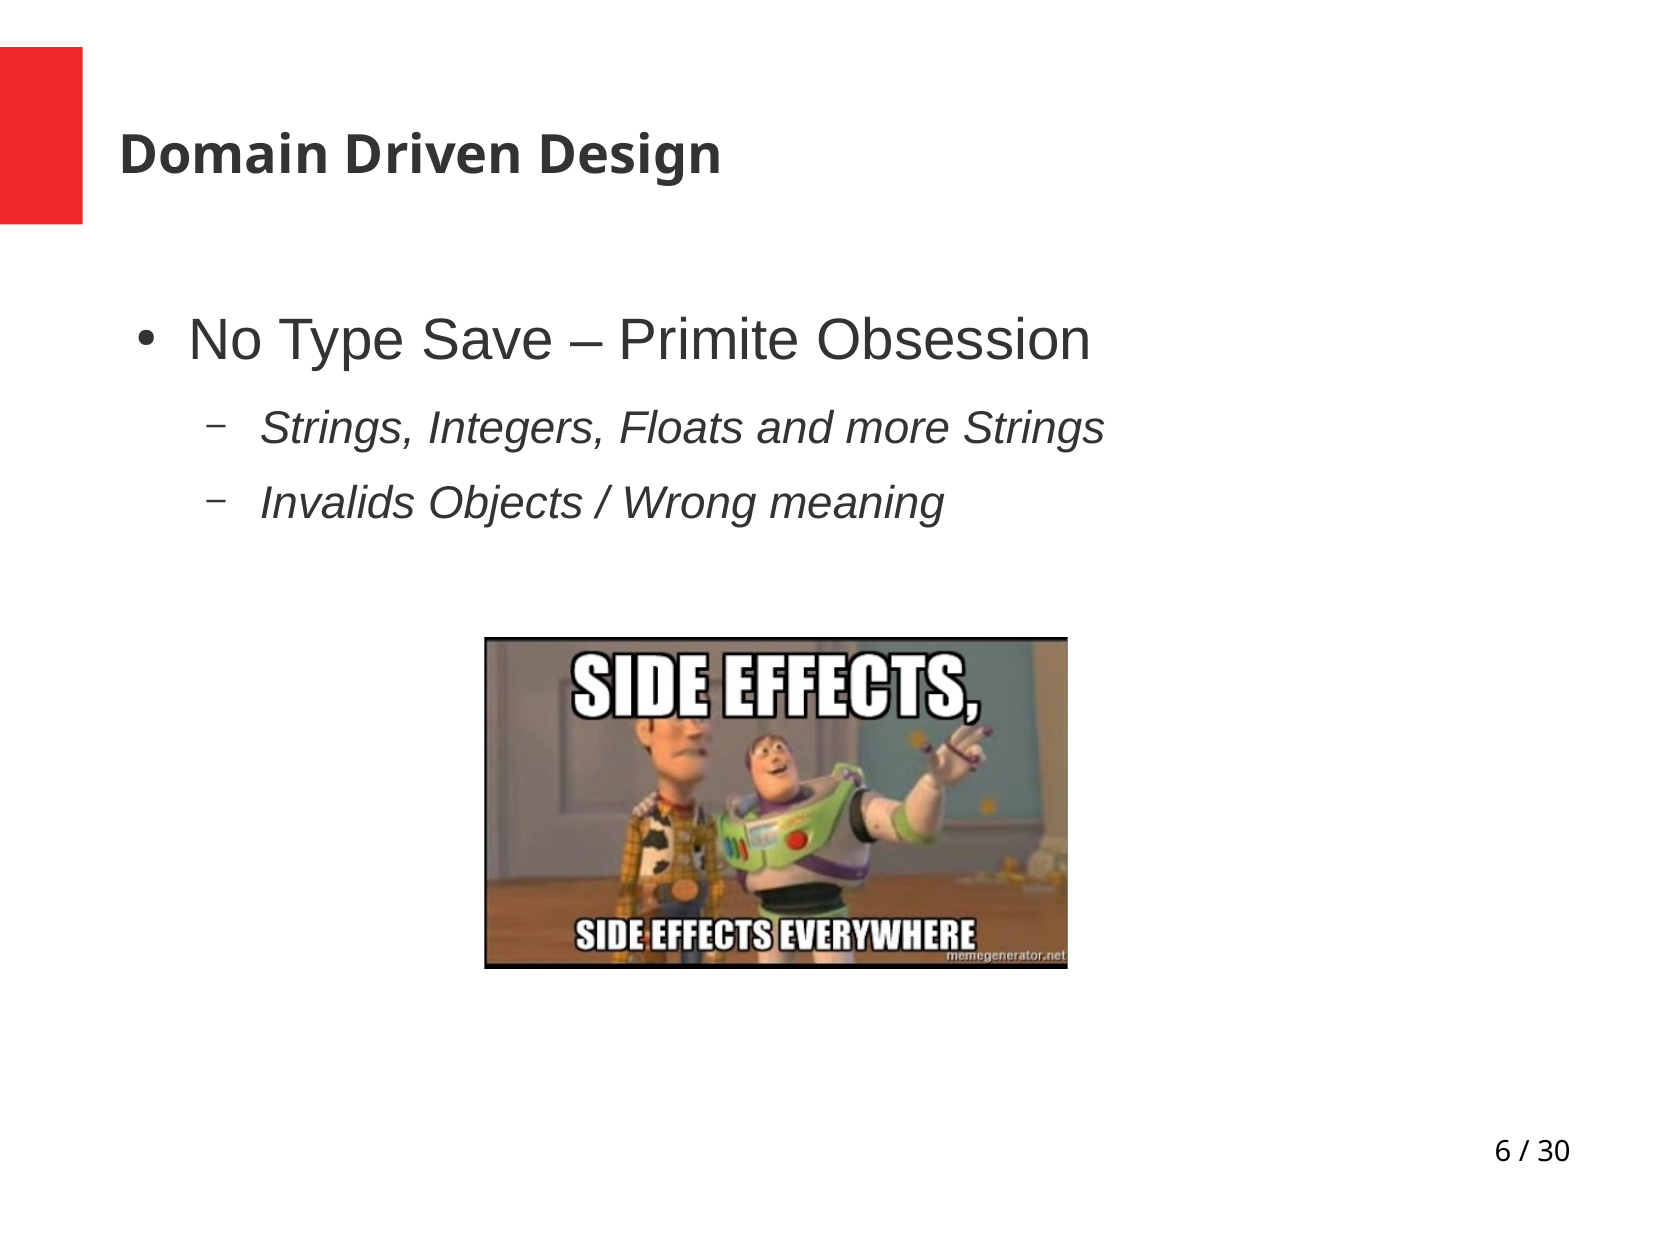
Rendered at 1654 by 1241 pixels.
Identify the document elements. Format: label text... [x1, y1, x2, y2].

list No Type Save – Primite Obsession Strings, Integers, Floats and more Strings Invalids Objects / Wrong meaning [118, 307, 1536, 1027]
picture [484, 637, 1068, 969]
title Domain Driven Design [118, 49, 1571, 257]
